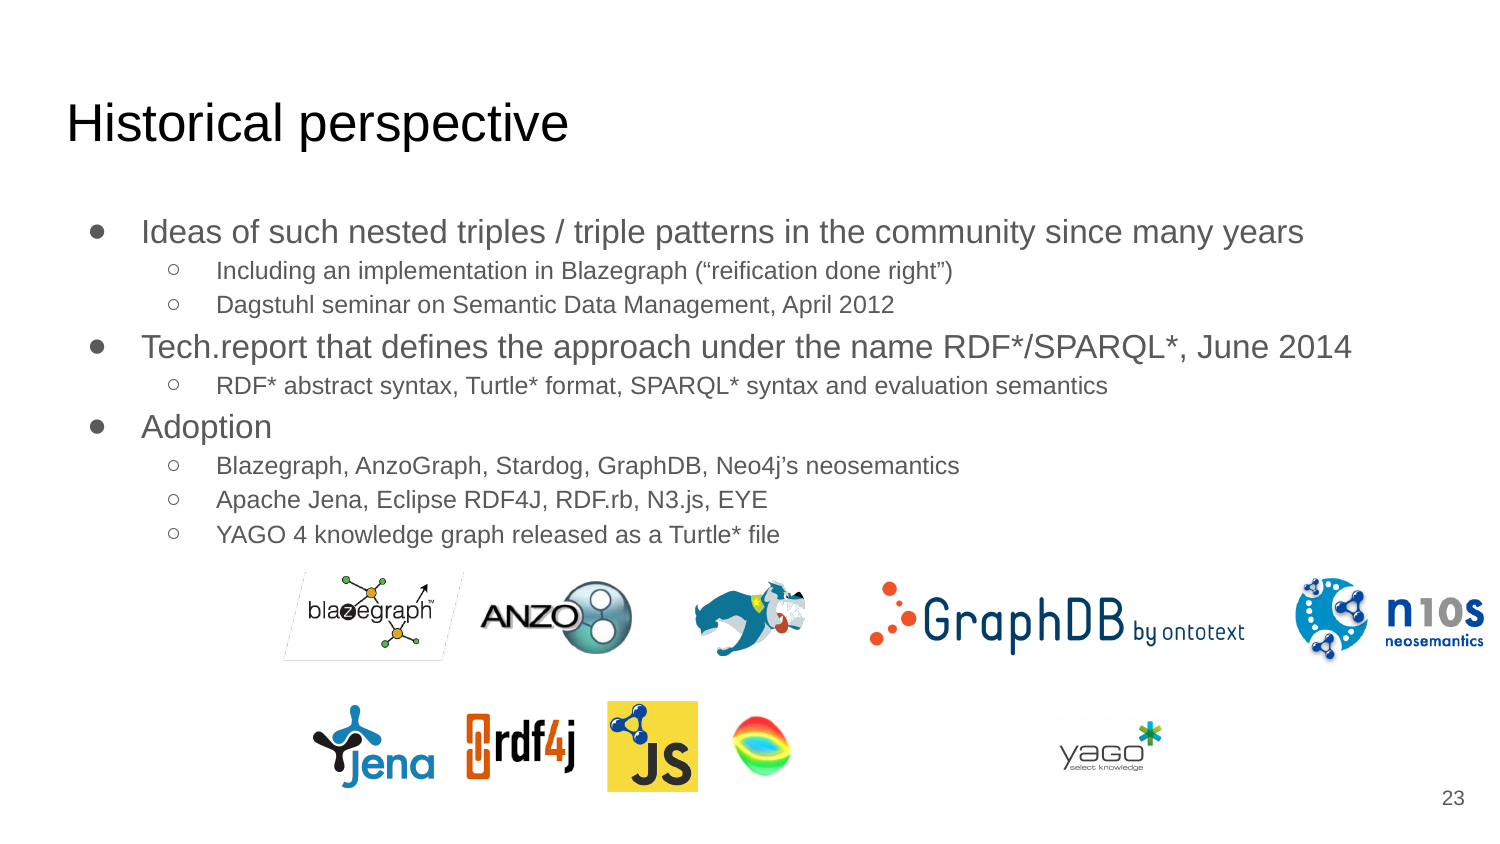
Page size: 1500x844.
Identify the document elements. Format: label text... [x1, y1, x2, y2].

picture [313, 705, 434, 788]
picture [281, 572, 466, 663]
picture [729, 713, 794, 779]
picture [868, 580, 1247, 656]
picture [480, 581, 632, 654]
picture [1055, 716, 1165, 776]
slide_number <number> [1389, 764, 1480, 830]
picture [1280, 566, 1500, 670]
picture [607, 701, 698, 792]
picture [465, 712, 575, 780]
picture [695, 580, 805, 656]
title Historical perspective [51, 72, 1449, 167]
list Ideas of such nested triples / triple patterns in the community since many years Including an implementation in Blazegraph (“reification done right”) Dagstuhl seminar on Semantic Data Management, April 2012 Tech.report that defines the approach under the name RDF*/SPARQL*, June 2014 RDF* abstract syntax, Turtle* format, SPARQL* syntax and evaluation semantics Adoption Blazegraph, AnzoGraph, Stardog, GraphDB, Neo4j’s neosemantics Apache Jena, Eclipse RDF4J, RDF.rb, N3.js, EYE YAGO 4 knowledge graph released as a Turtle* file [51, 189, 1449, 807]
